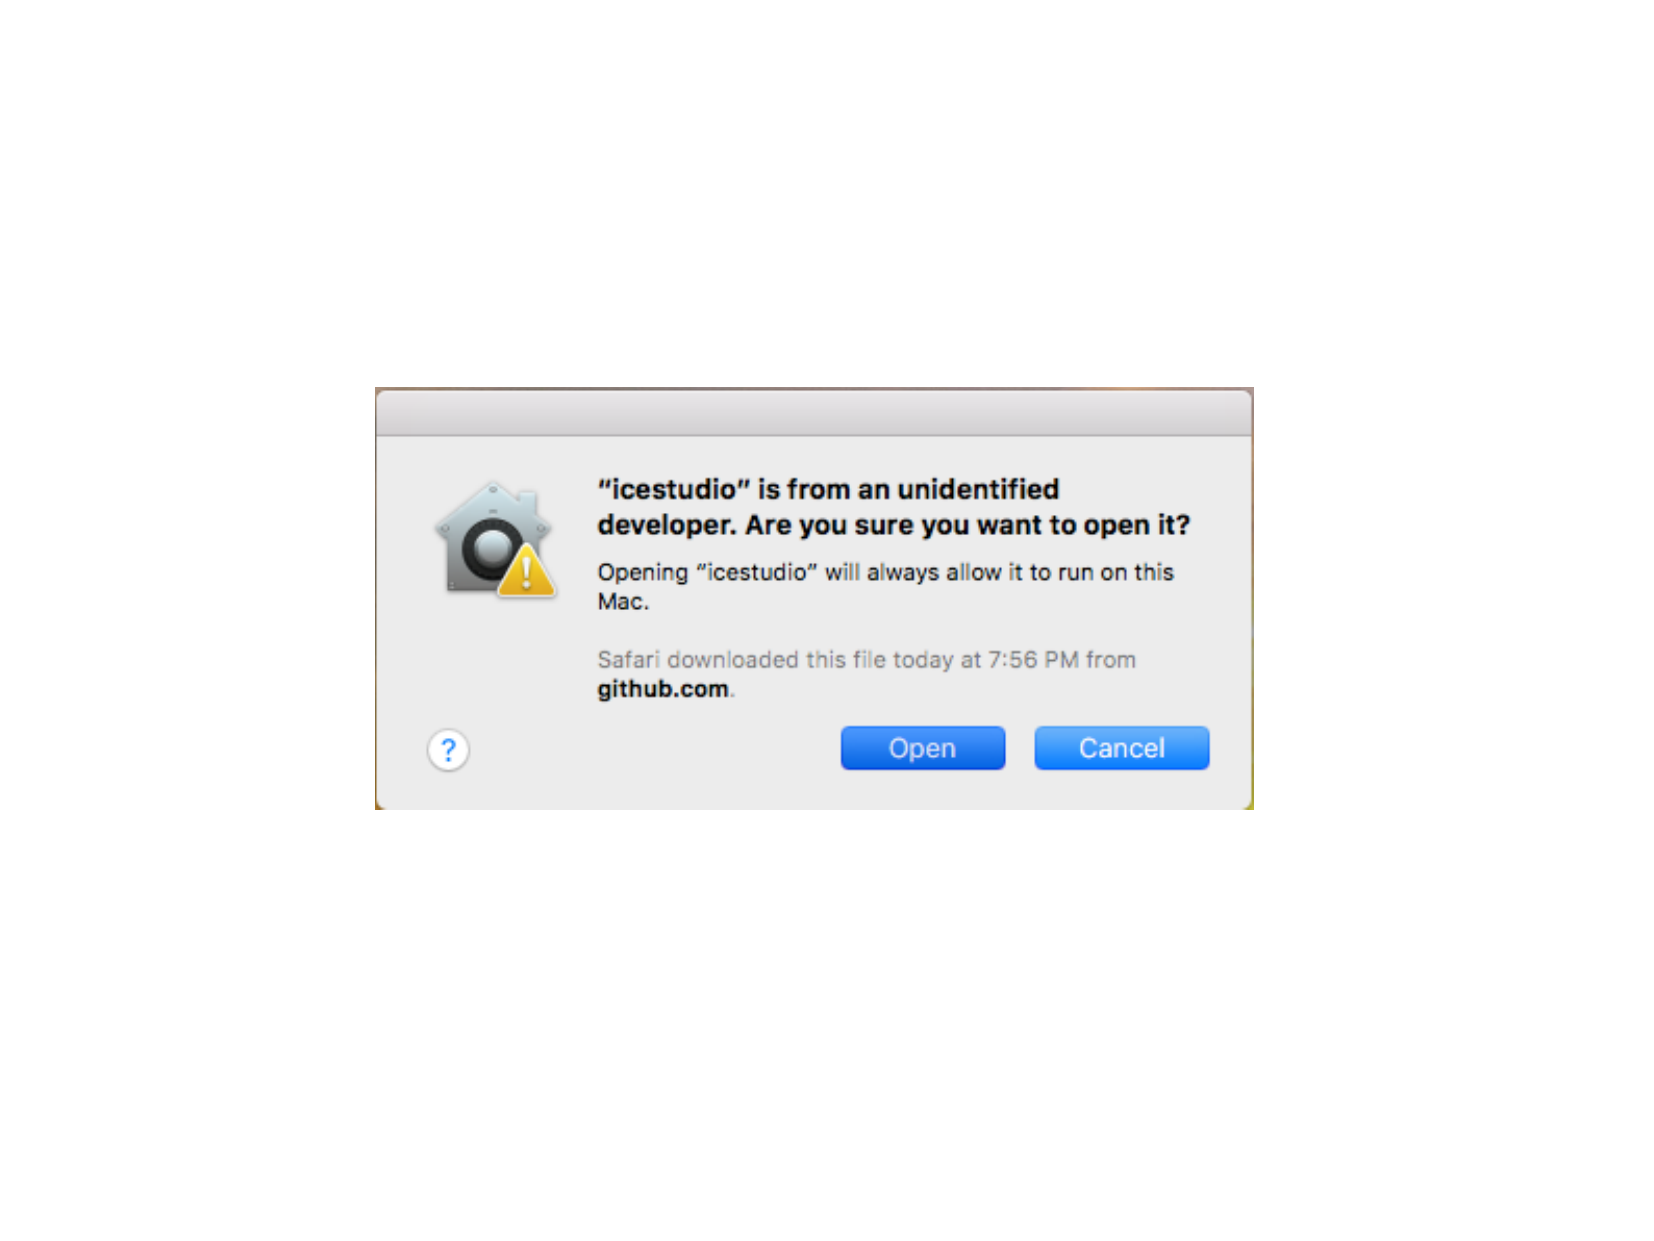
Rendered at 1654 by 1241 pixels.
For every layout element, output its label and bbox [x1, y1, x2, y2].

picture [375, 387, 1254, 811]
